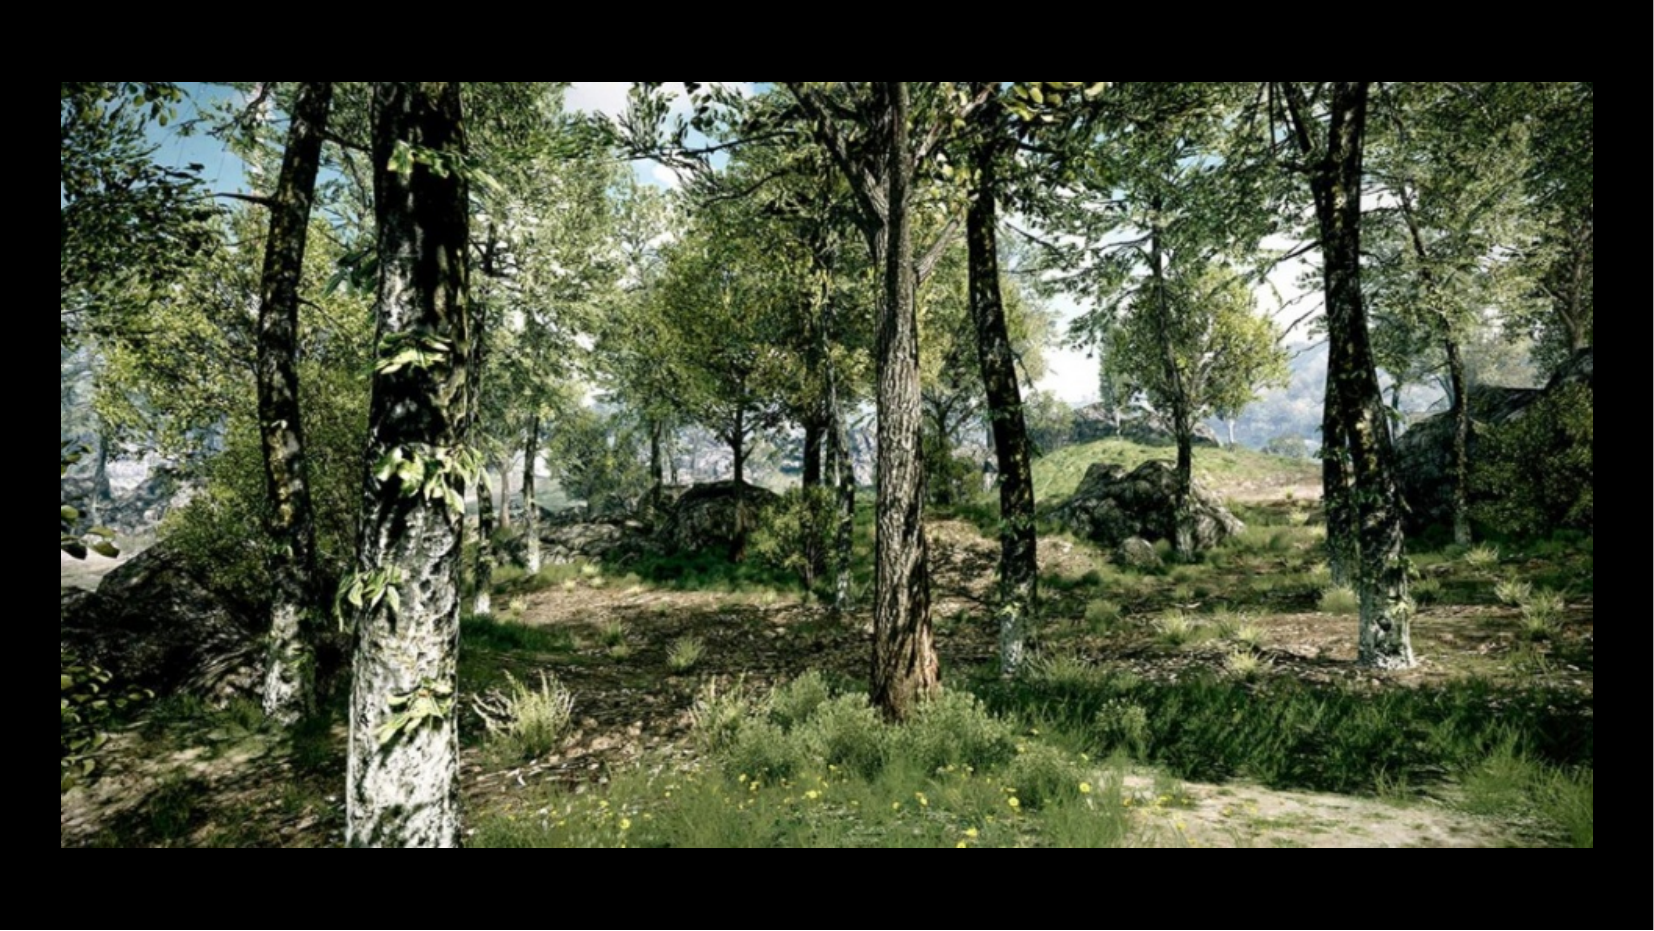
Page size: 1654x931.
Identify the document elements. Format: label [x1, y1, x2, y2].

picture [61, 82, 1593, 848]
